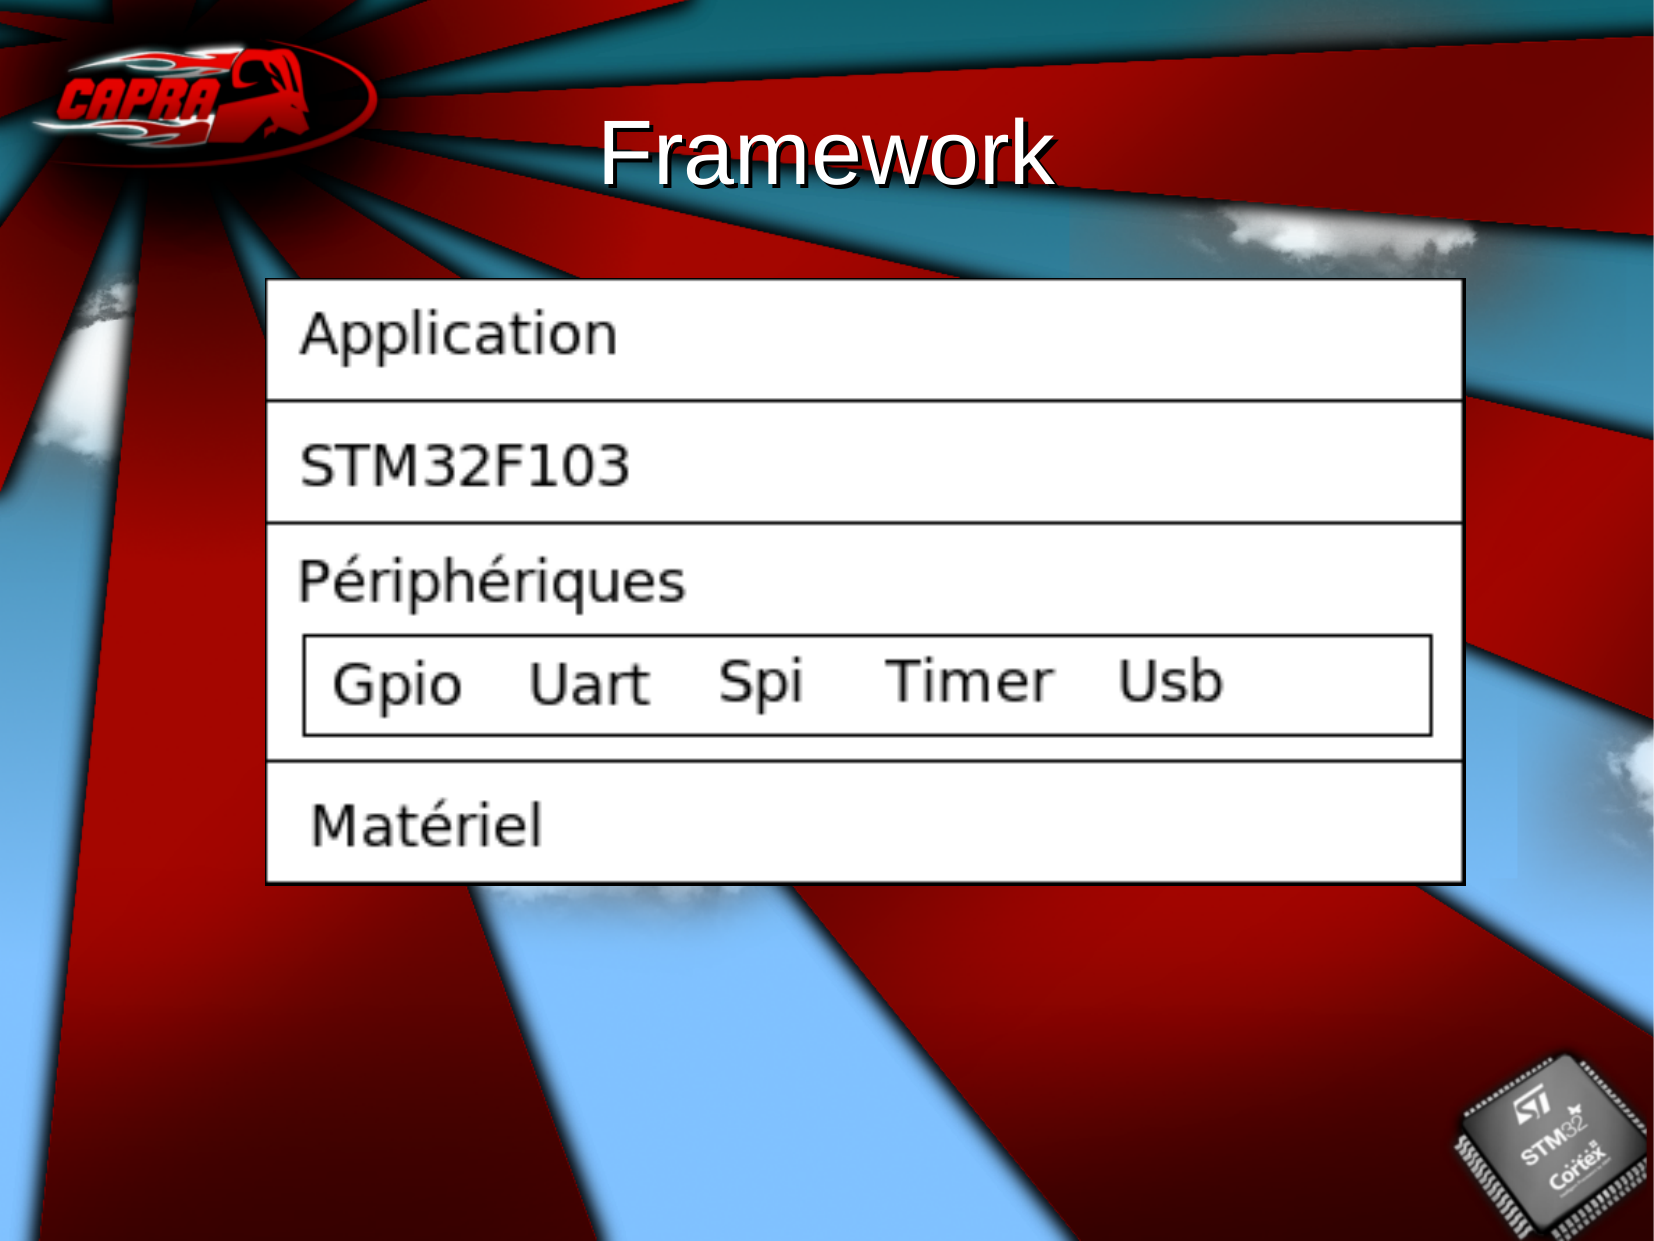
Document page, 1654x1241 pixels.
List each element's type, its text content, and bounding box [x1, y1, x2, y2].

picture [0, 0, 1654, 1241]
title Framework [82, 56, 1571, 250]
